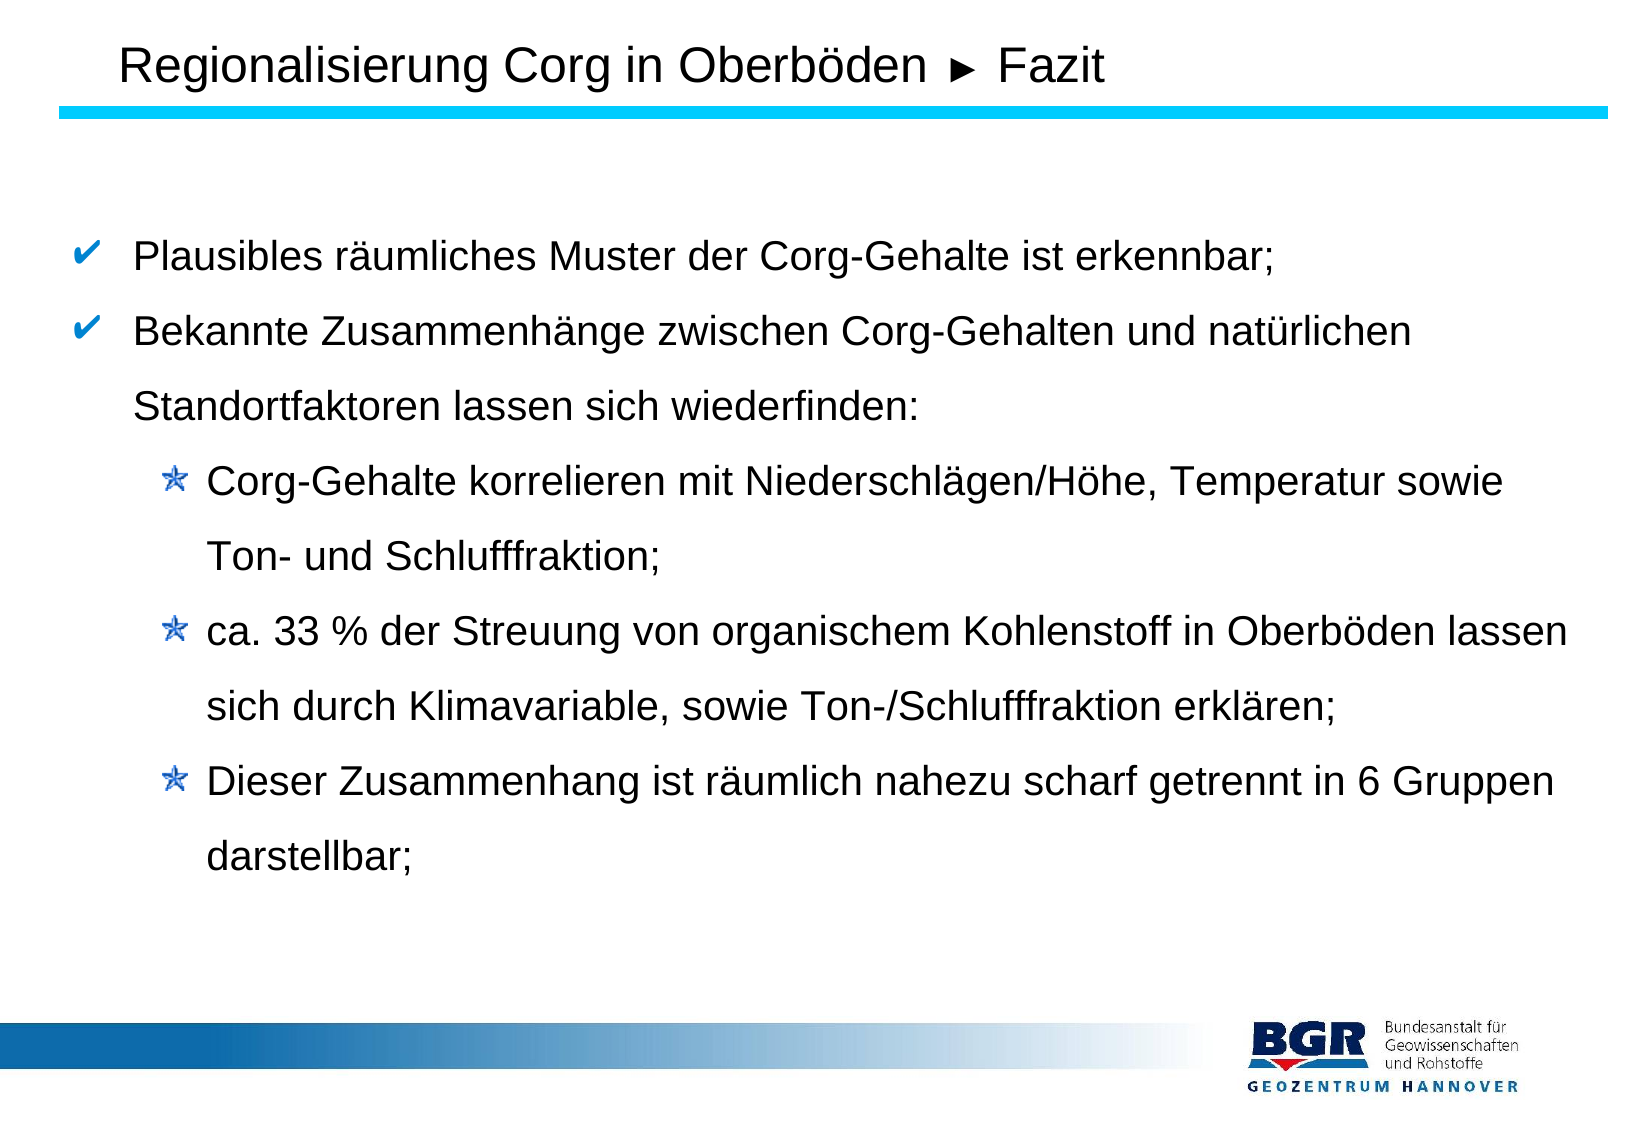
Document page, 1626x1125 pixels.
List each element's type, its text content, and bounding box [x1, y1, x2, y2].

picture [162, 765, 188, 791]
text_box Plausibles räumliches Muster der Corg-Gehalte ist erkennbar; Bekannte Zusammenhänge zwischen Corg-Gehalten und natürlichen Standortfaktoren lassen sich wiederfinden: Corg-Gehalte korrelieren mit Niederschlägen/Höhe, Temperatur sowie Ton- und Schlufffraktion; ca. 33 % der Streuung von organischem Kohlenstoff in Oberböden lassen sich durch Klimavariable, sowie Ton-/Schlufffraktion erklären; Dieser Zusammenhang ist räumlich nahezu scharf getrennt in 6 Gruppen darstellbar; [58, 195, 1599, 887]
picture [162, 465, 188, 491]
text_box Regionalisierung Corg in Oberböden ► Fazit [103, 24, 1121, 100]
picture [162, 615, 188, 641]
picture [0, 1016, 1590, 1100]
